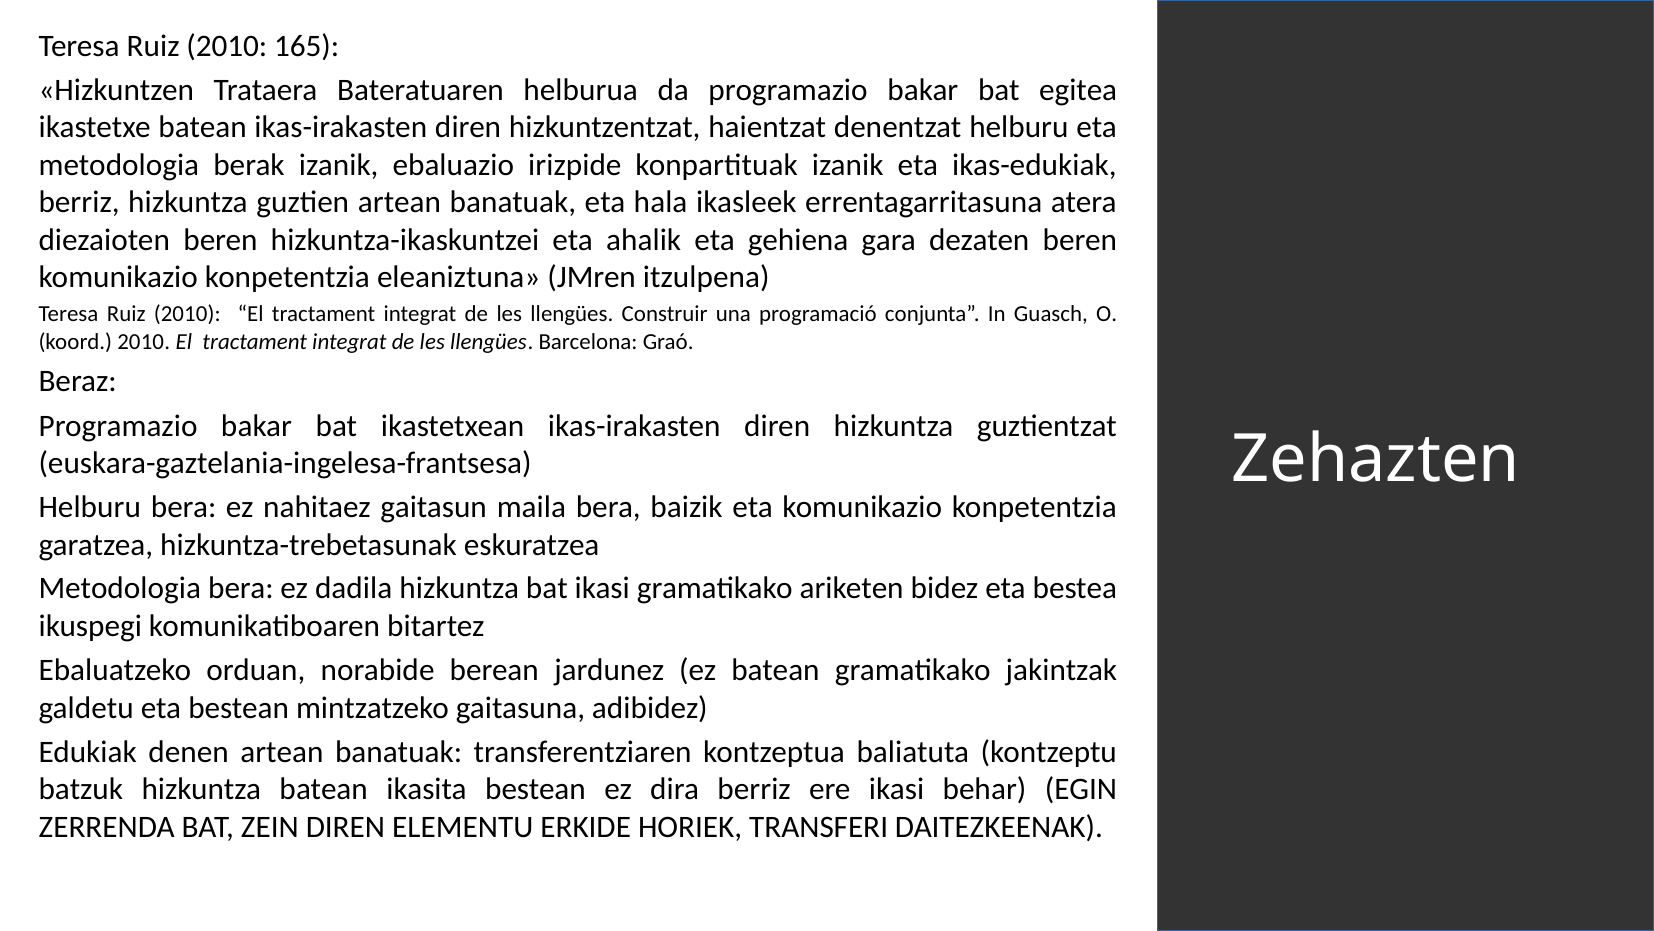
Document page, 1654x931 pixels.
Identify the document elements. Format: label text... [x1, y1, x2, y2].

title Zehazten [1216, 47, 1619, 862]
list Teresa Ruiz (2010: 165): «Hizkuntzen Trataera Bateratuaren helburua da programazio bakar bat egitea ikastetxe batean ikas-irakasten diren hizkuntzentzat, haientzat denentzat helburu eta metodologia berak izanik, ebaluazio irizpide konpartituak izanik eta ikas-edukiak, berriz, hizkuntza guztien artean banatuak, eta hala ikasleek errentagarritasuna atera diezaioten beren hizkuntza-ikaskuntzei eta ahalik eta gehiena gara dezaten beren komunikazio konpetentzia eleaniztuna» (JMren itzulpena) Teresa Ruiz (2010): “El tractament integrat de les llengües. Construir una programació conjunta”. In Guasch, O. (koord.) 2010. El tractament integrat de les llengües. Barcelona: Graó. Beraz: Programazio bakar bat ikastetxean ikas-irakasten diren hizkuntza guztientzat (euskara-gaztelania-ingelesa-frantsesa) Helburu bera: ez nahitaez gaitasun maila bera, baizik eta komunikazio konpetentzia garatzea, hizkuntza-trebetasunak eskuratzea Metodologia bera: ez dadila hizkuntza bat ikasi gramatikako ariketen bidez eta bestea ikuspegi komunikatiboaren bitartez Ebaluatzeko orduan, norabide berean jardunez (ez batean gramatikako jakintzak galdetu eta bestean mintzatzeko gaitasuna, adibidez) Edukiak denen artean banatuak: transferentziaren kontzeptua baliatuta (kontzeptu batzuk hizkuntza batean ikasita bestean ez dira berriz ere ikasi behar) (EGIN ZERRENDA BAT, ZEIN DIREN ELEMENTU ERKIDE HORIEK, TRANSFERI DAITEZKEENAK). [23, 17, 1134, 833]
